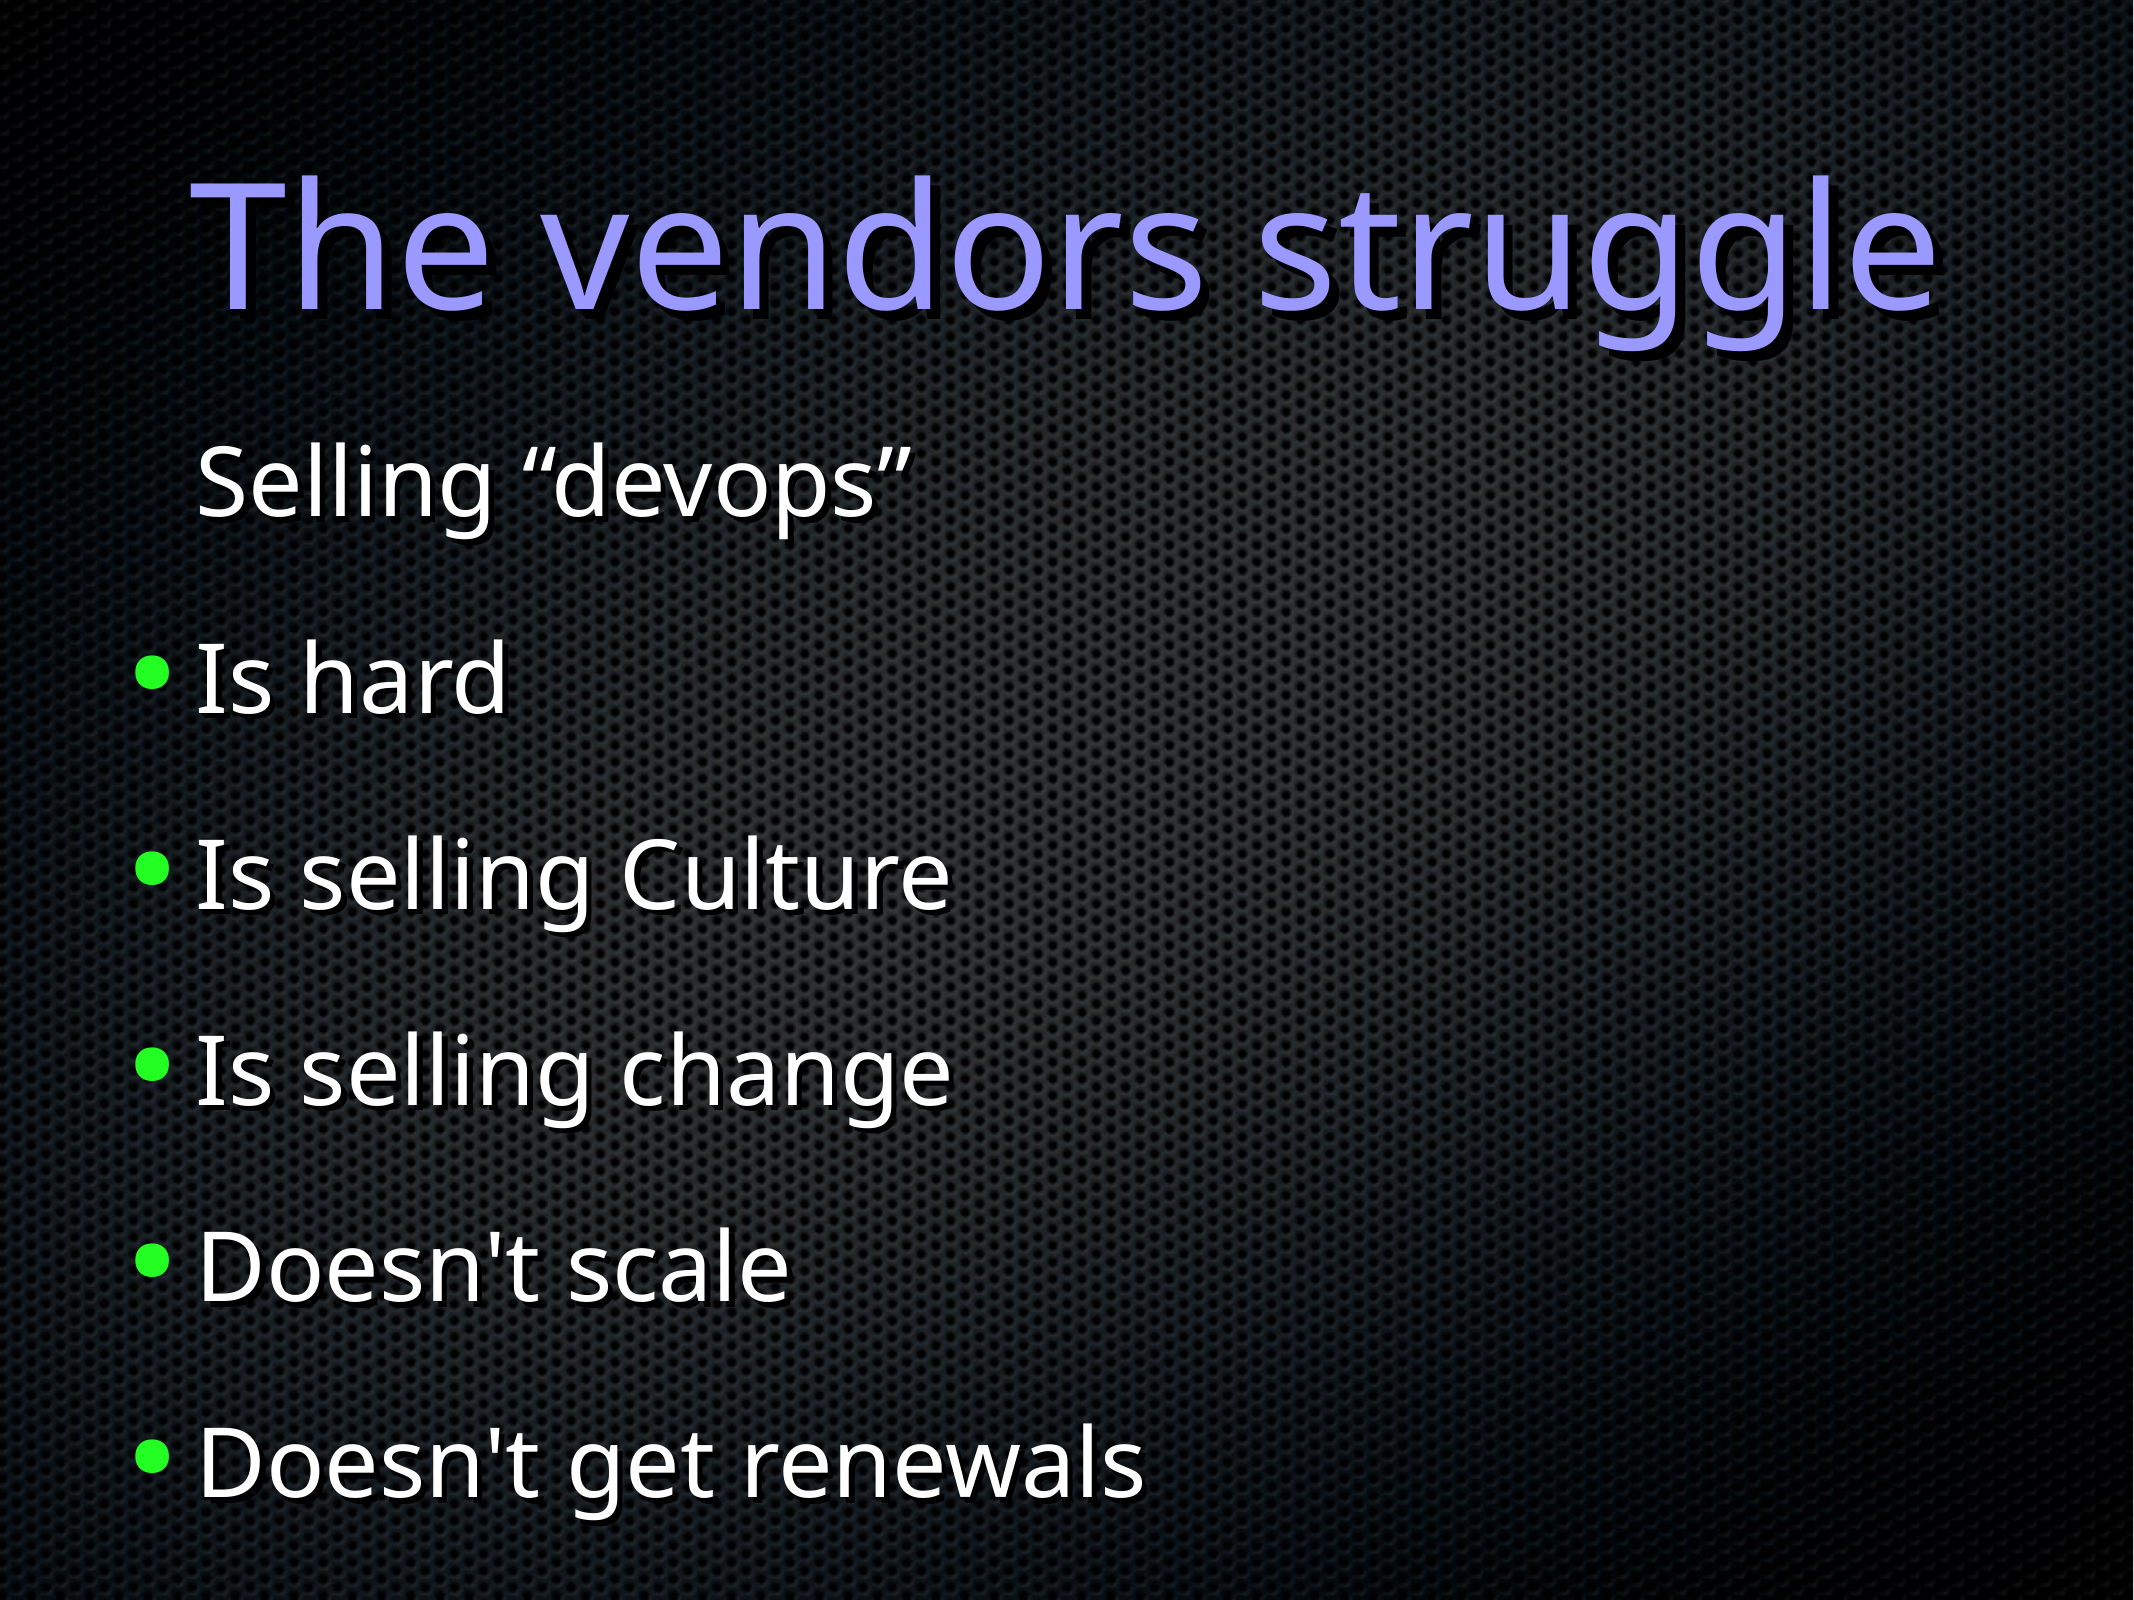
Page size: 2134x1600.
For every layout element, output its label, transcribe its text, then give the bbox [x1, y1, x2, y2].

list Selling “devops” Is hard Is selling Culture Is selling change Doesn't scale Doesn't get renewals [129, 413, 2005, 1411]
picture [0, 0, 2134, 1600]
title The vendors struggle [129, 41, 2005, 413]
